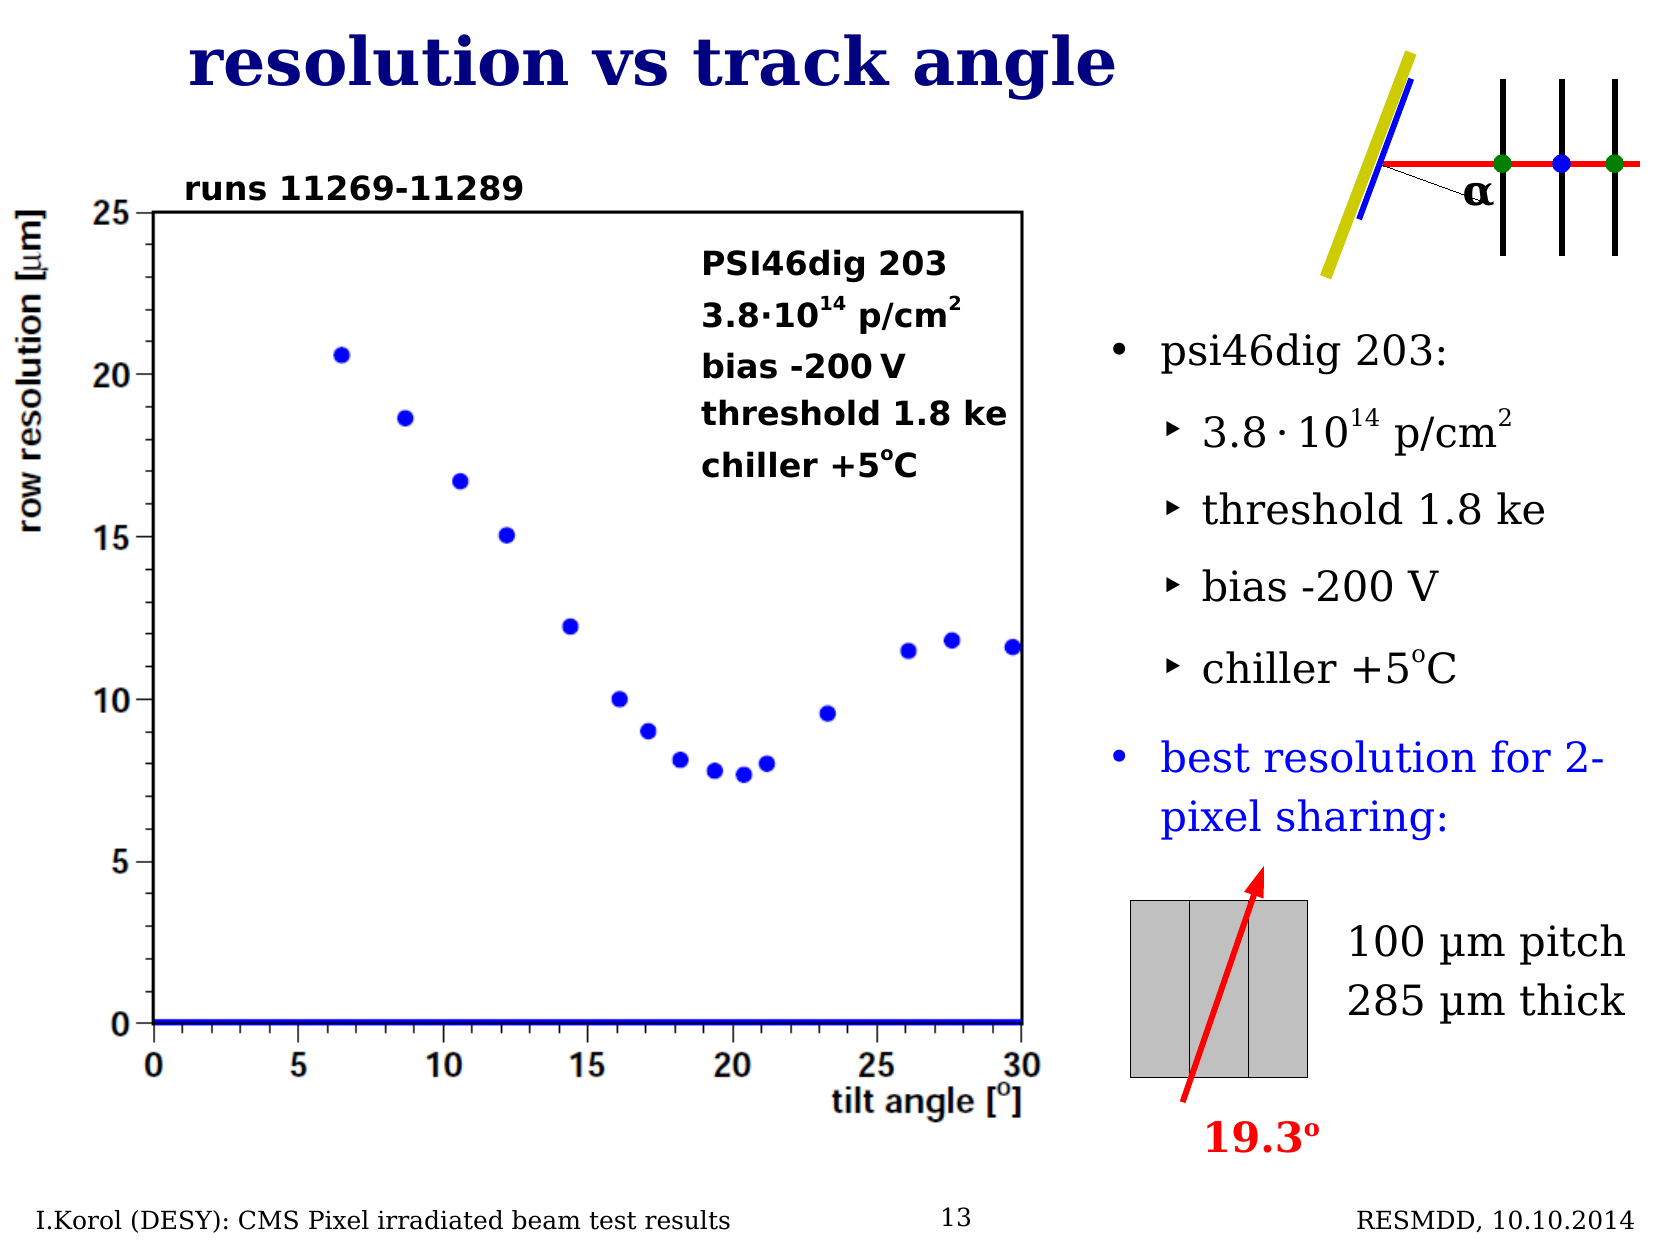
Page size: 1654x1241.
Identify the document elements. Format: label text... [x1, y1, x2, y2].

text_box runs 11269-11289 [183, 161, 526, 201]
text_box [1195, 900, 1308, 1078]
text_box [1552, 154, 1571, 174]
text_box [1605, 154, 1625, 174]
list psi46dig 203: 3.8 · 1014 p/cm2 threshold 1.8 ke bias -200 V chiller +5oC best resolution for 2-pixel sharing: [1107, 315, 1648, 831]
picture [8, 189, 1052, 1132]
text_box α [1462, 155, 1496, 205]
text_box 19.3o [1202, 1102, 1321, 1152]
text_box [1496, 154, 1512, 174]
title resolution vs track angle [0, 16, 1308, 108]
text_box [1130, 900, 1248, 1078]
text_box 100 µm pitch 285 µm thick [1346, 907, 1627, 1015]
text_box PSI46dig 203 3.8·1014 p/cm2 bias -200 V threshold 1.8 ke chiller +5oC [700, 236, 1009, 477]
